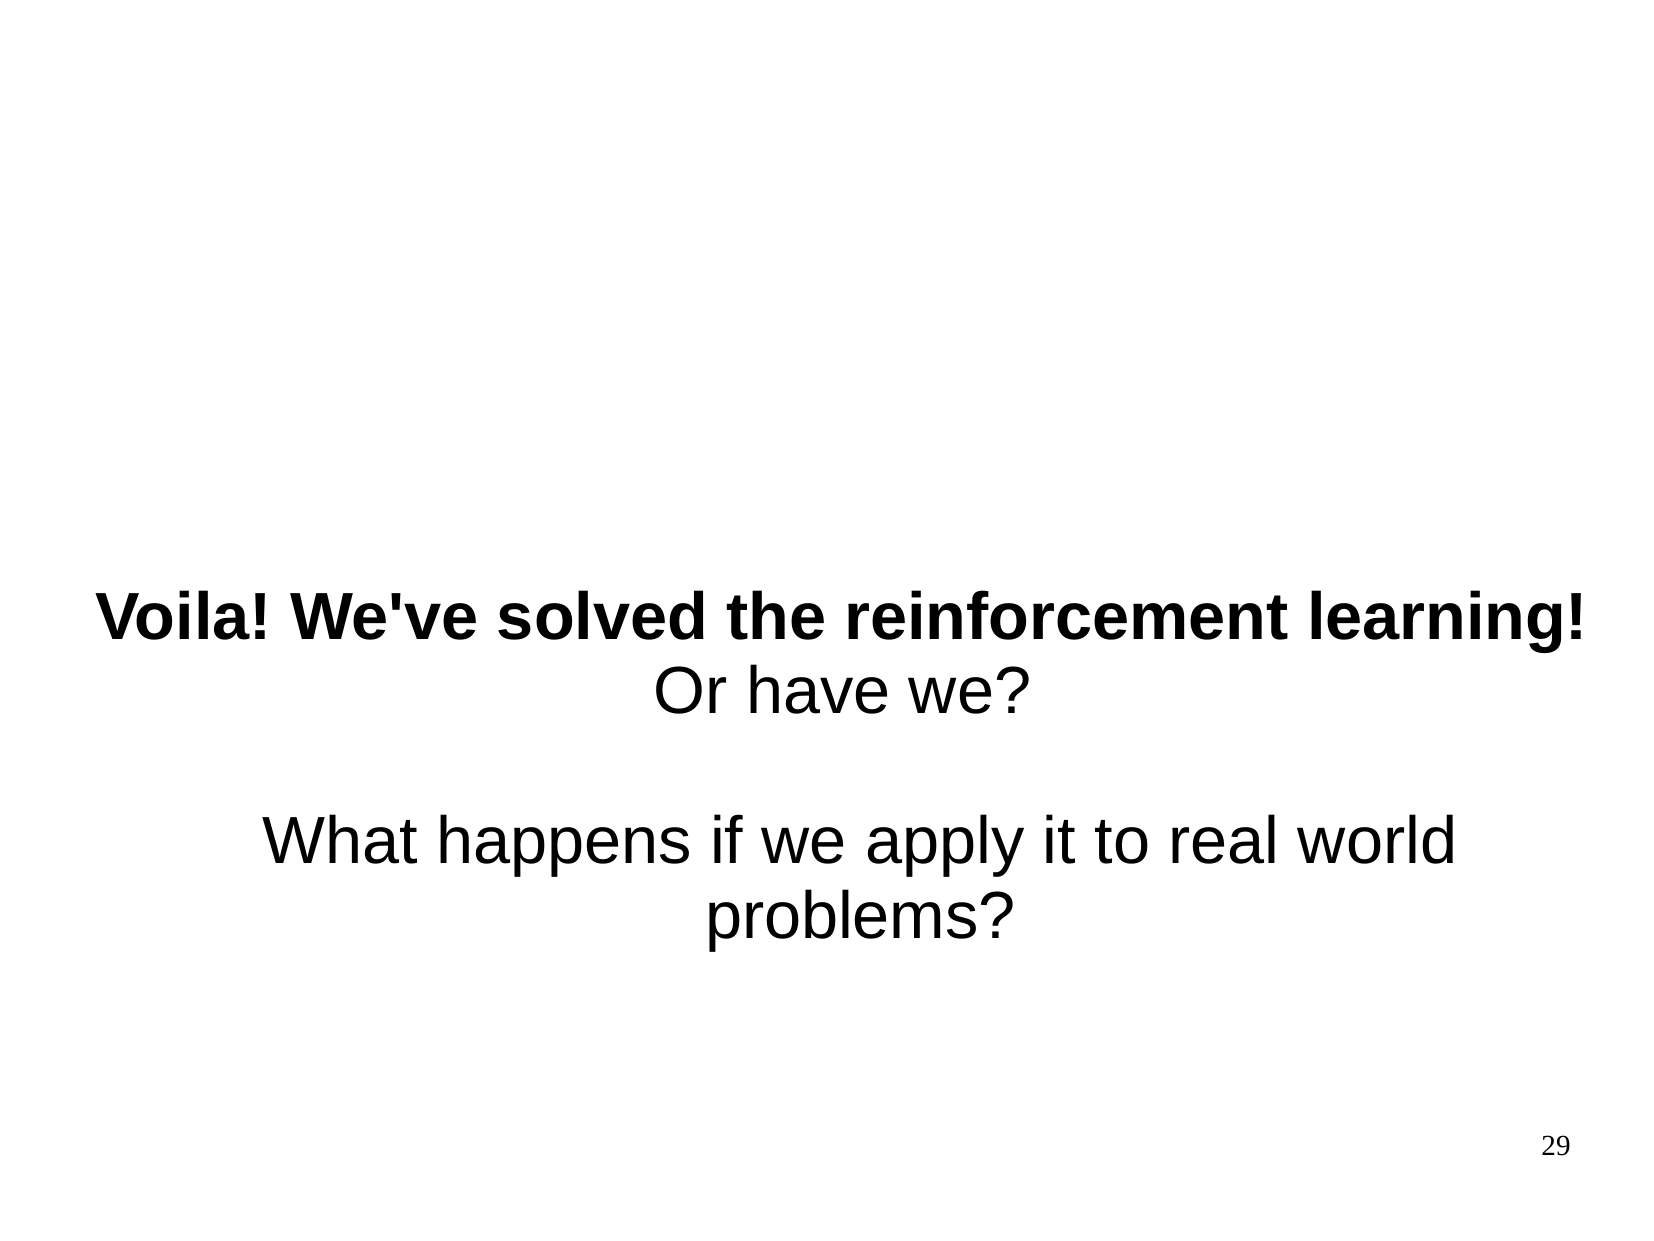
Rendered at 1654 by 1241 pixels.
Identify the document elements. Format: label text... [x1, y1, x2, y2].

text_box Voila! We've solved the reinforcement learning! Or have we? What happens if we apply it to real world problems? [30, 571, 1621, 961]
